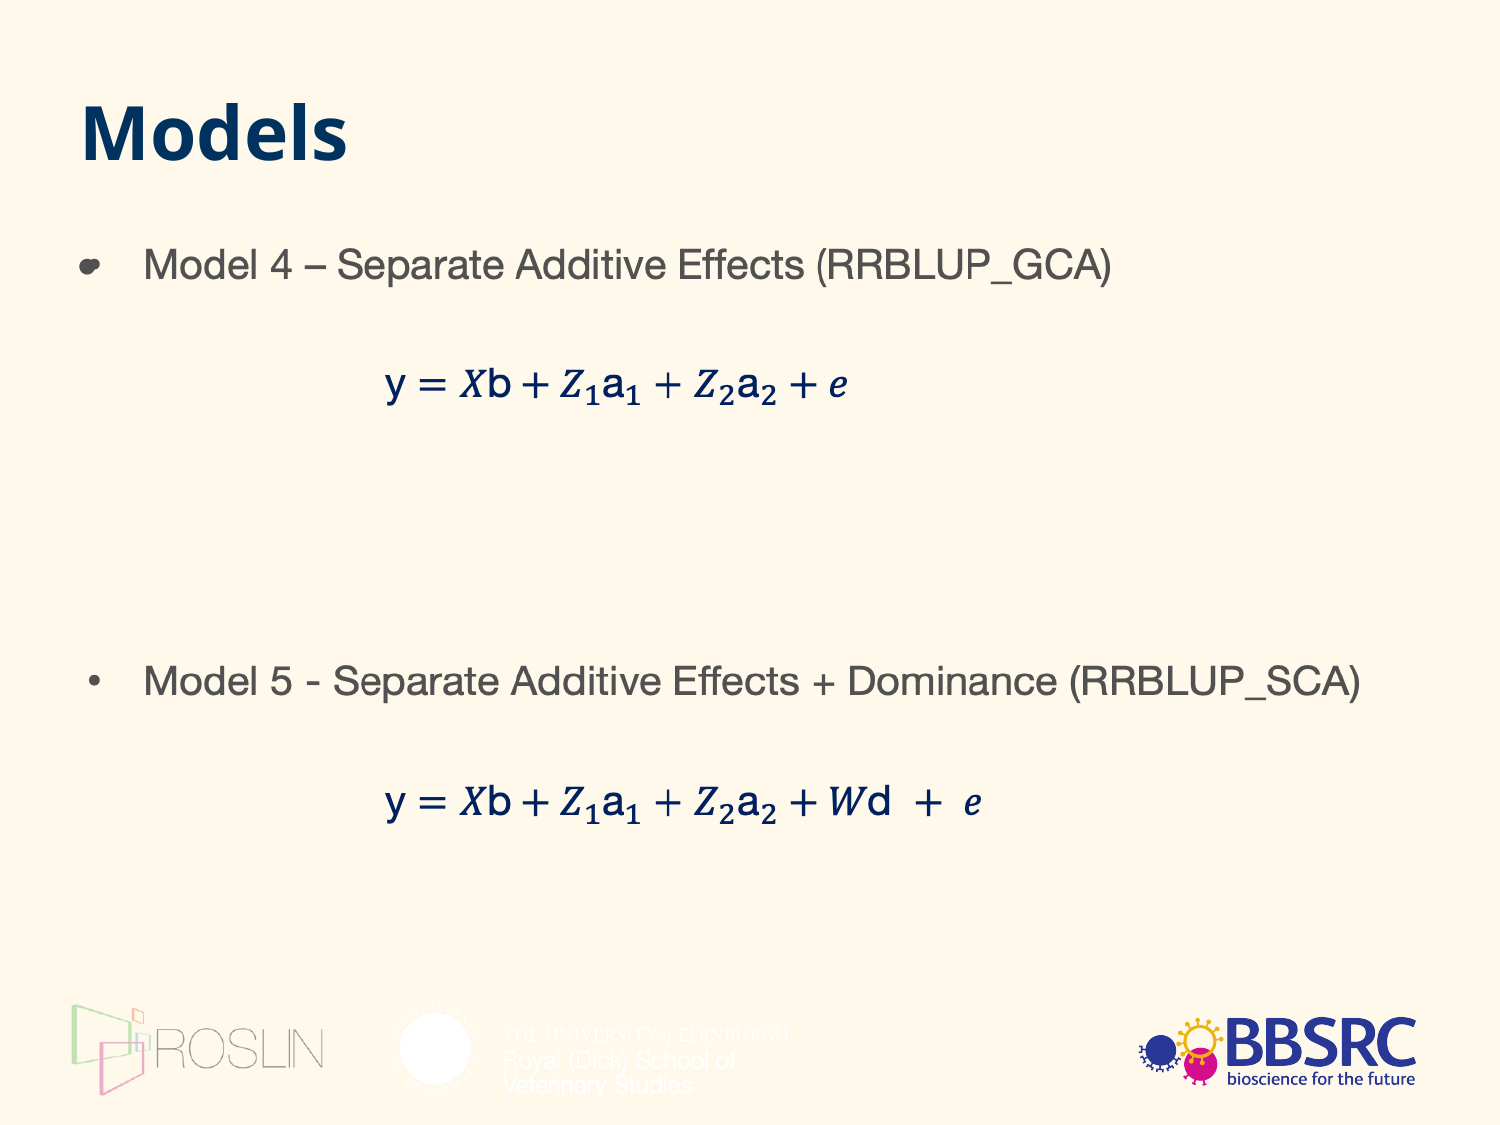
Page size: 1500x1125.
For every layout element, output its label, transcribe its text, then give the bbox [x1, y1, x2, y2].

picture [1137, 1014, 1416, 1092]
title Models [64, 78, 1425, 185]
list [62, 224, 1425, 975]
picture [64, 975, 336, 1118]
